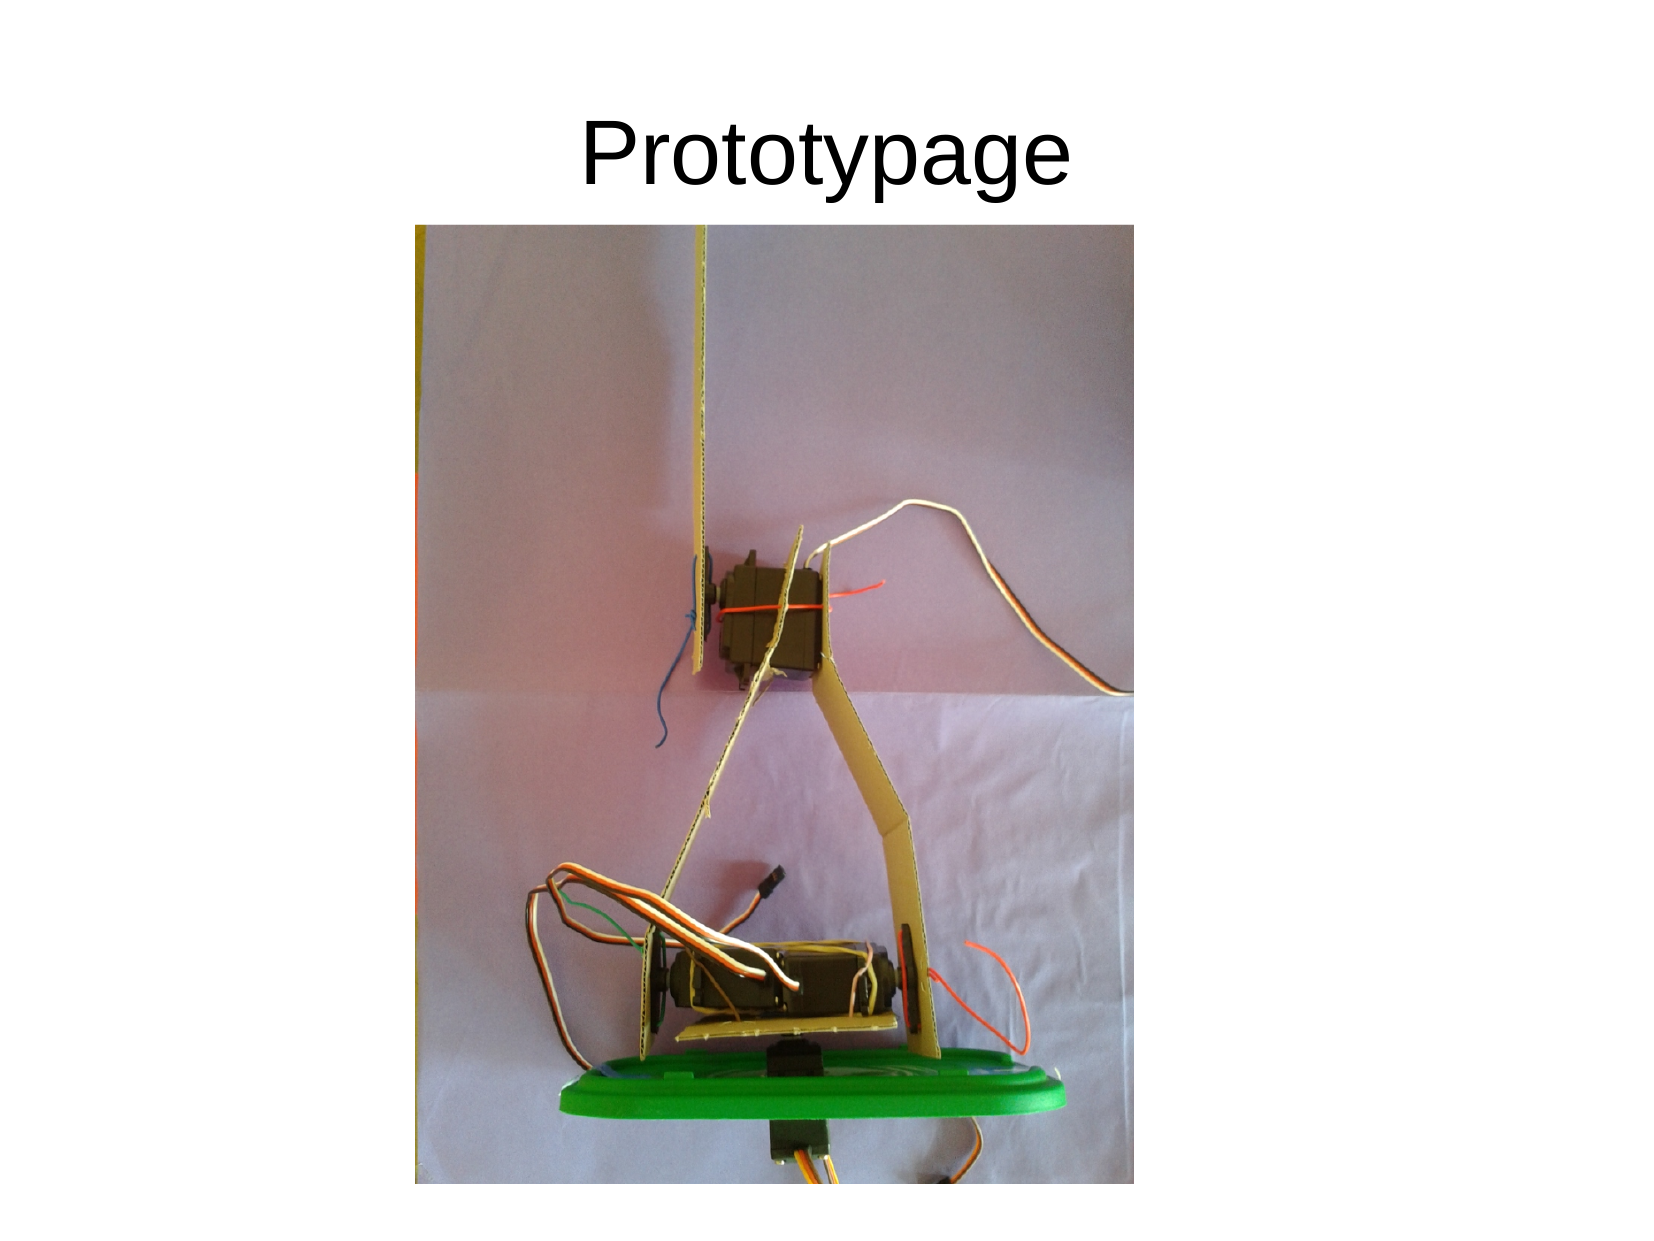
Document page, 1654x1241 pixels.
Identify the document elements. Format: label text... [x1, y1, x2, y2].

title Prototypage [82, 49, 1571, 257]
picture [414, 224, 1134, 1184]
